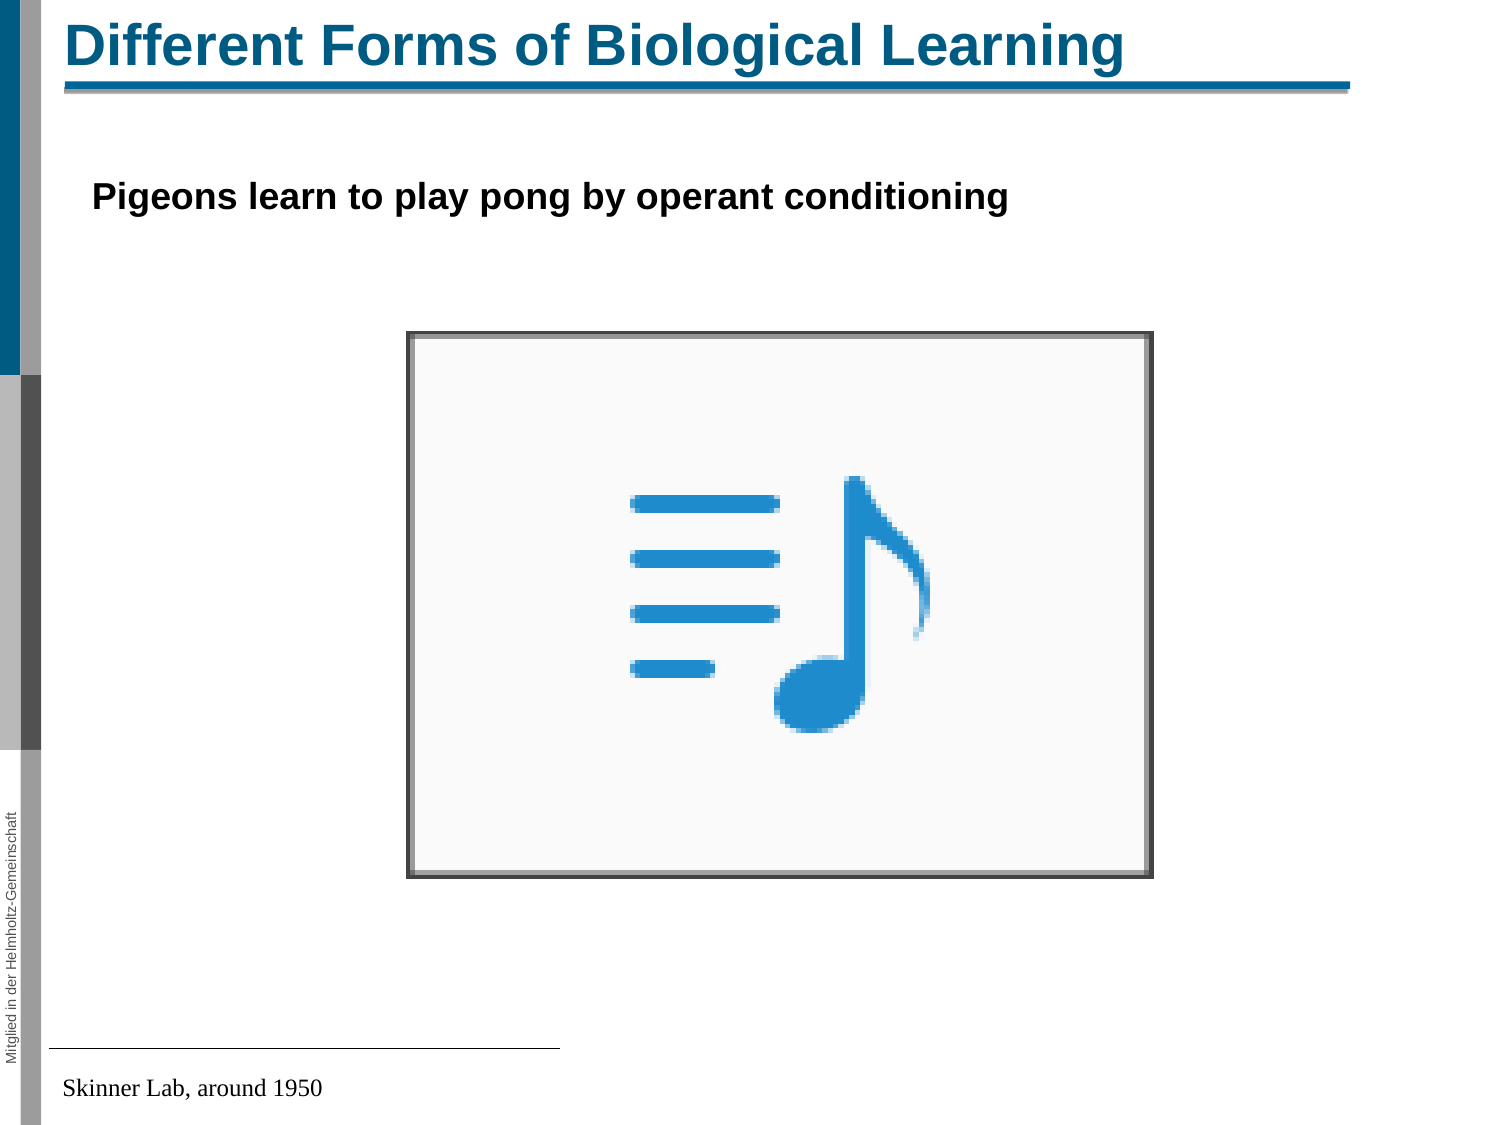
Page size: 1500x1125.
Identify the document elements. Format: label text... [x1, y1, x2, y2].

text_box Pigeons learn to play pong by operant conditioning [77, 168, 1396, 225]
text_box Different Forms of Biological Learning [64, 7, 1440, 102]
text_box Skinner Lab, around 1950 [47, 1063, 762, 1109]
text_box [405, 329, 1155, 880]
